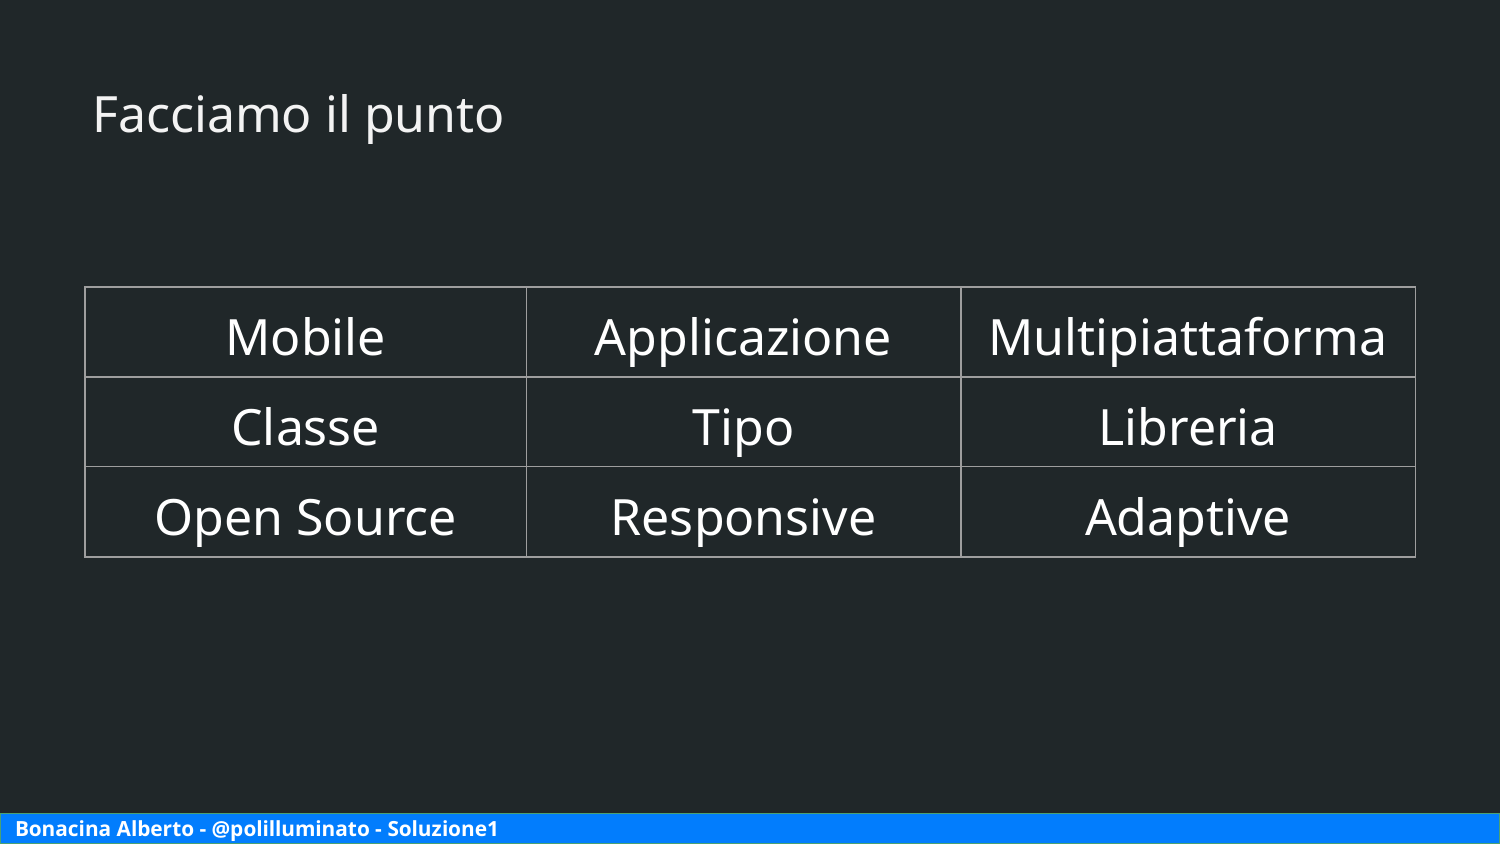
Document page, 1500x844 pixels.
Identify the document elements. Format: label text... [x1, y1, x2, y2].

text_box Bonacina Alberto - @polilluminato - Soluzione1 [0, 800, 1500, 844]
table_header Multipiattaforma [962, 288, 1415, 376]
table_cell Responsive [527, 467, 960, 556]
table_cell Adaptive [962, 467, 1415, 556]
table_cell Open Source [86, 467, 526, 556]
text_box Facciamo il punto [77, 67, 699, 159]
table_header Mobile [86, 288, 526, 376]
table_cell Libreria [962, 378, 1415, 466]
table_cell Classe [86, 378, 526, 466]
table_cell Tipo [527, 378, 960, 466]
table_header Applicazione [527, 288, 960, 376]
